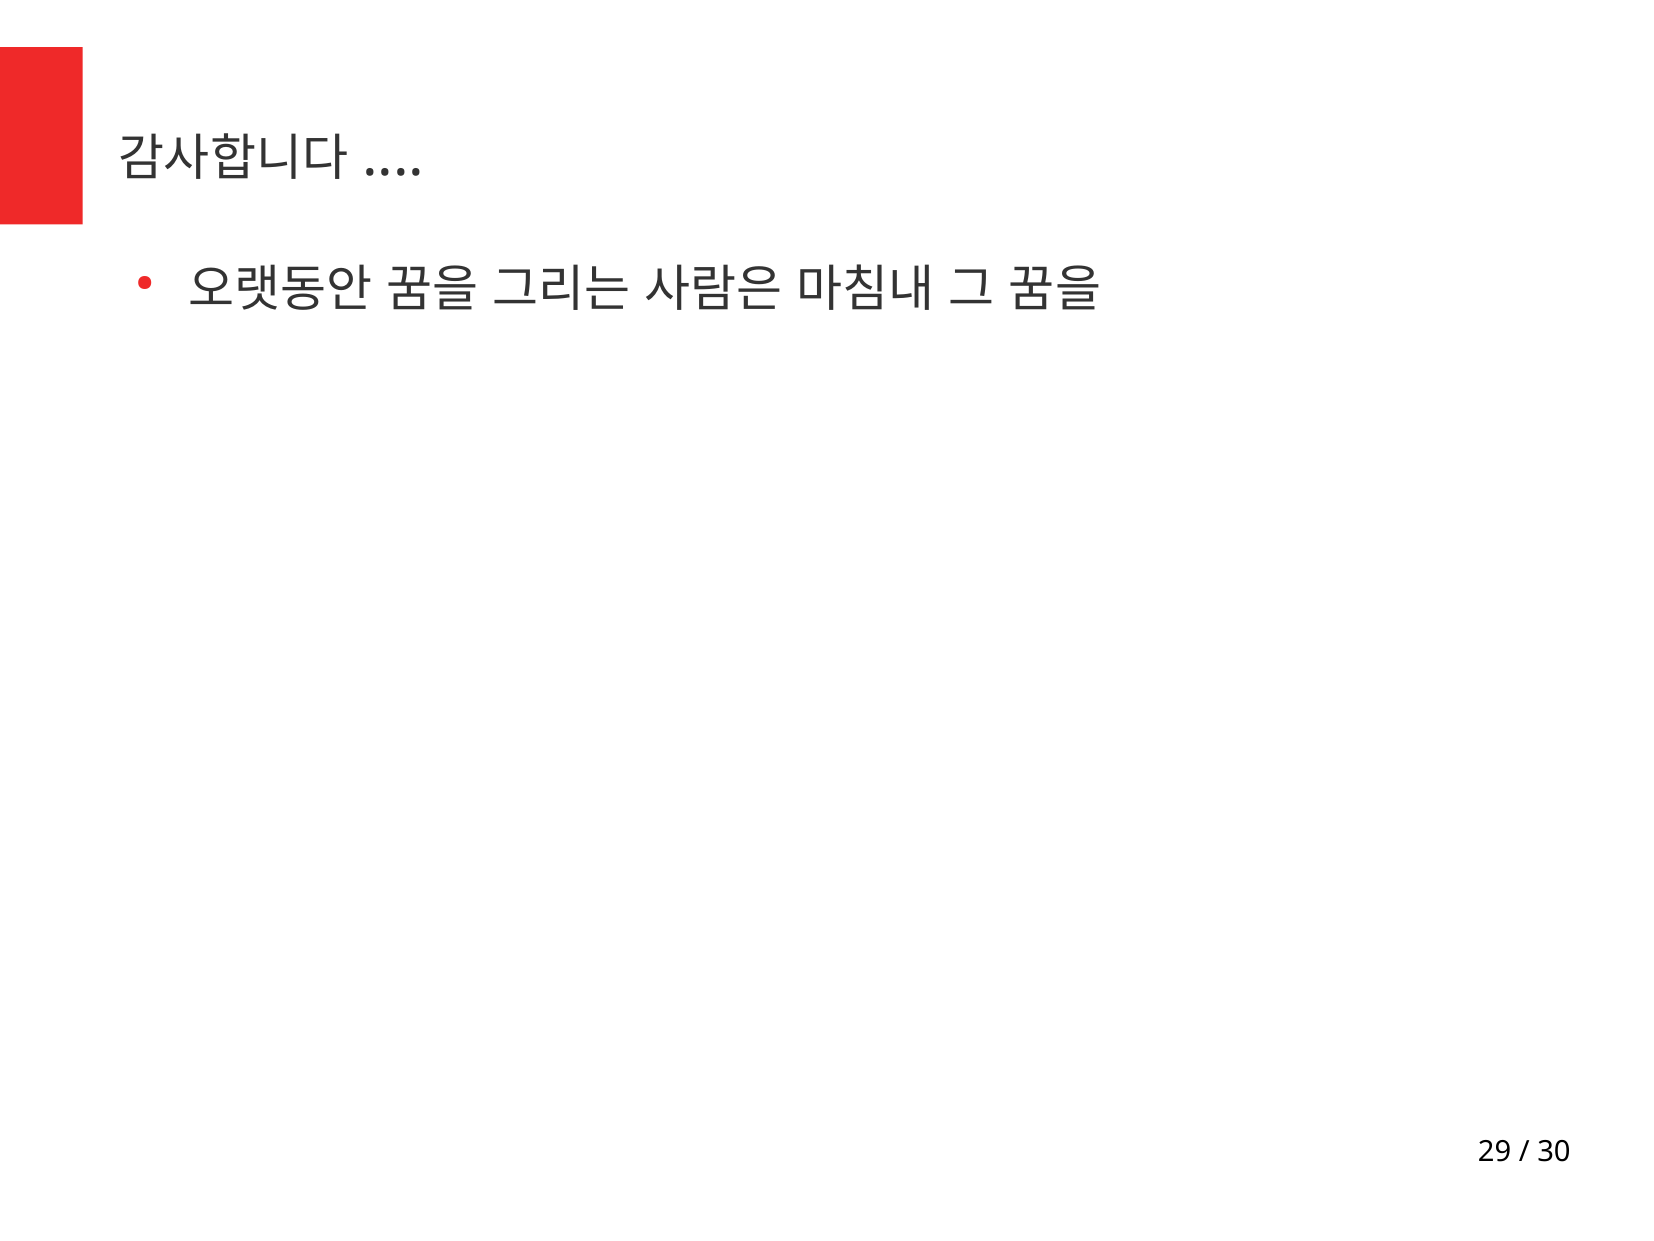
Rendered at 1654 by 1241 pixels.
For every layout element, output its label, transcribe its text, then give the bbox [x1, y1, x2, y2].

title 감사합니다.... [118, 49, 1571, 257]
list 오랫동안 꿈을 그리는 사람은 마침내 그 꿈을 [118, 248, 1595, 1182]
